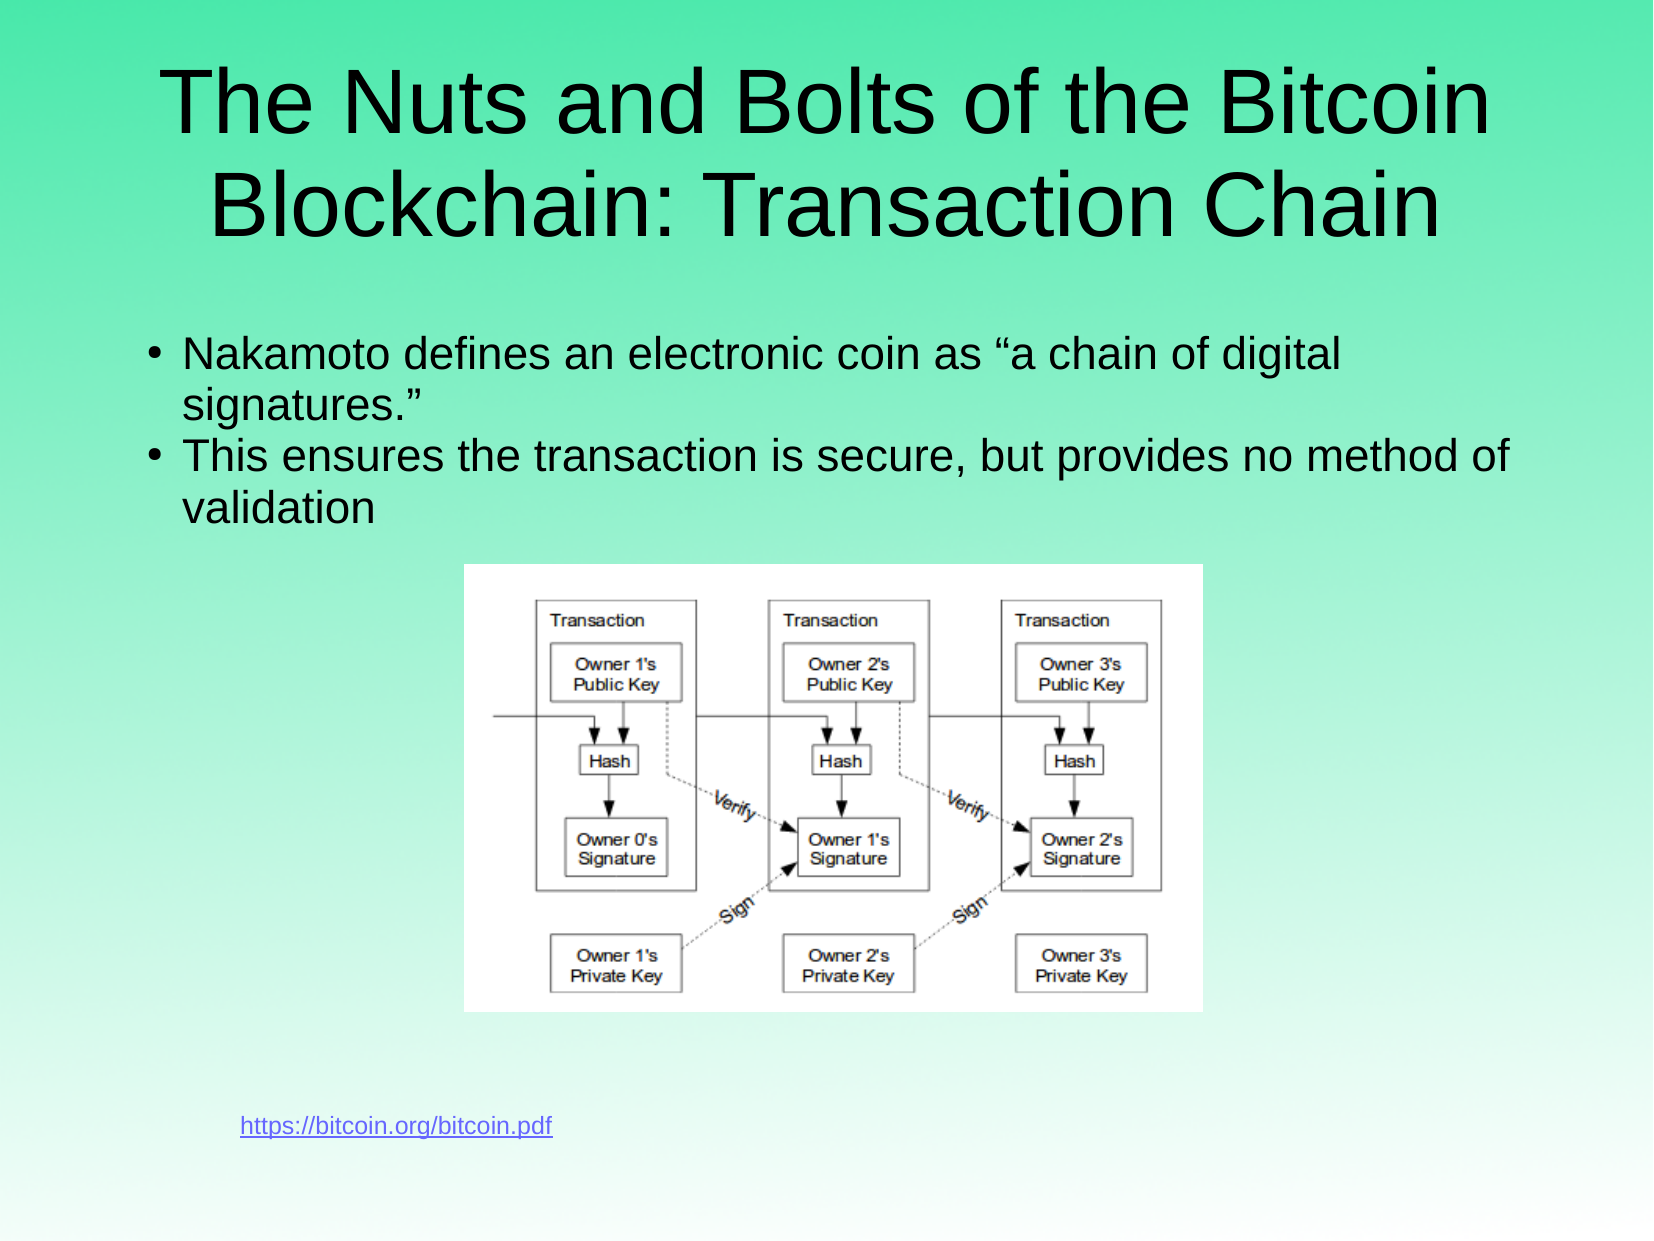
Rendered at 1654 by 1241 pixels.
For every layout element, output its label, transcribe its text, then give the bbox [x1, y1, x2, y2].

picture [0, 0, 1654, 1241]
text_box Nakamoto defines an electronic coin as “a chain of digital signatures.” This ensures the transaction is secure, but provides no method of validation [131, 320, 1557, 541]
title The Nuts and Bolts of the Bitcoin Blockchain: Transaction Chain [82, 49, 1571, 257]
text_box https://bitcoin.org/bitcoin.pdf [225, 1104, 1036, 1176]
